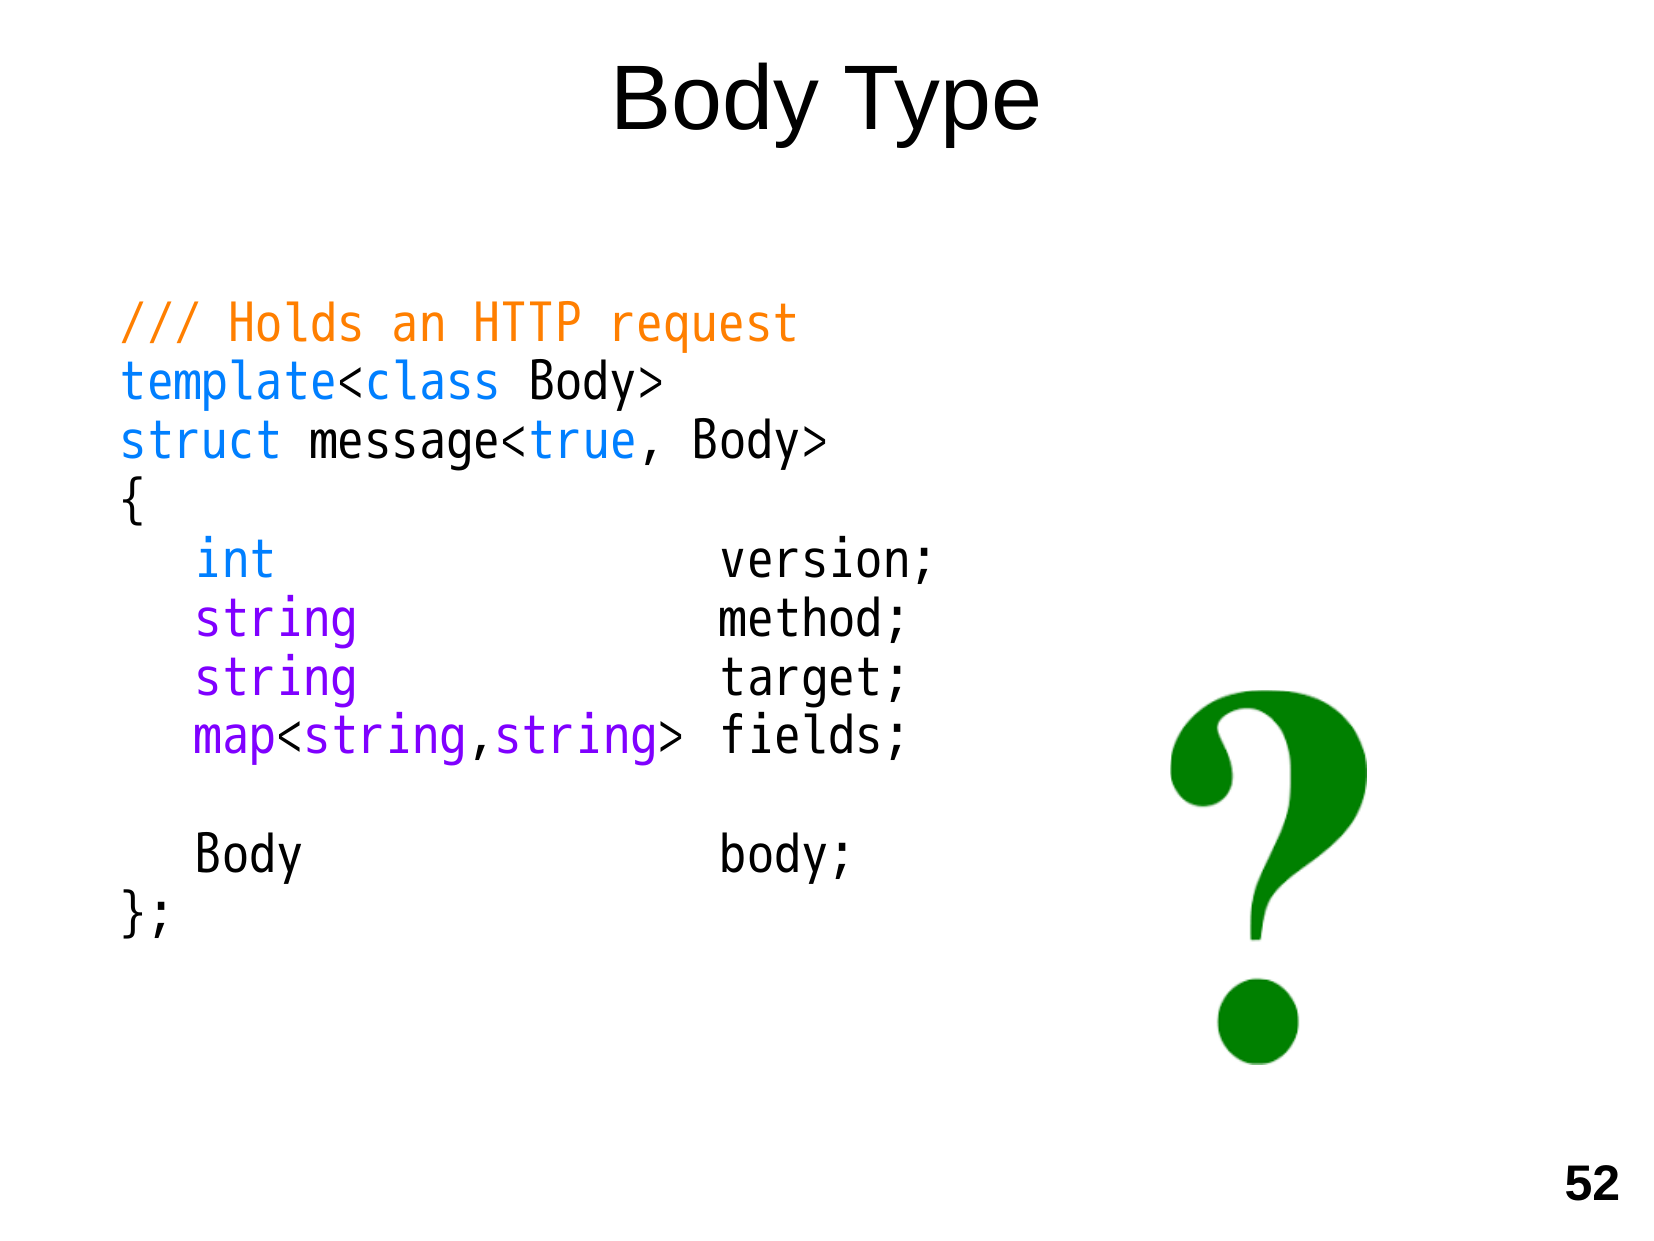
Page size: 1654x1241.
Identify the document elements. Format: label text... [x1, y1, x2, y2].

title Body Type [82, 15, 1571, 181]
picture [1170, 690, 1367, 1066]
text_box /// Holds an HTTP request template<class Body> struct message<true, Body> { int version; string method; string target; map<string,string> fields; Body body; }; [104, 287, 1575, 1007]
